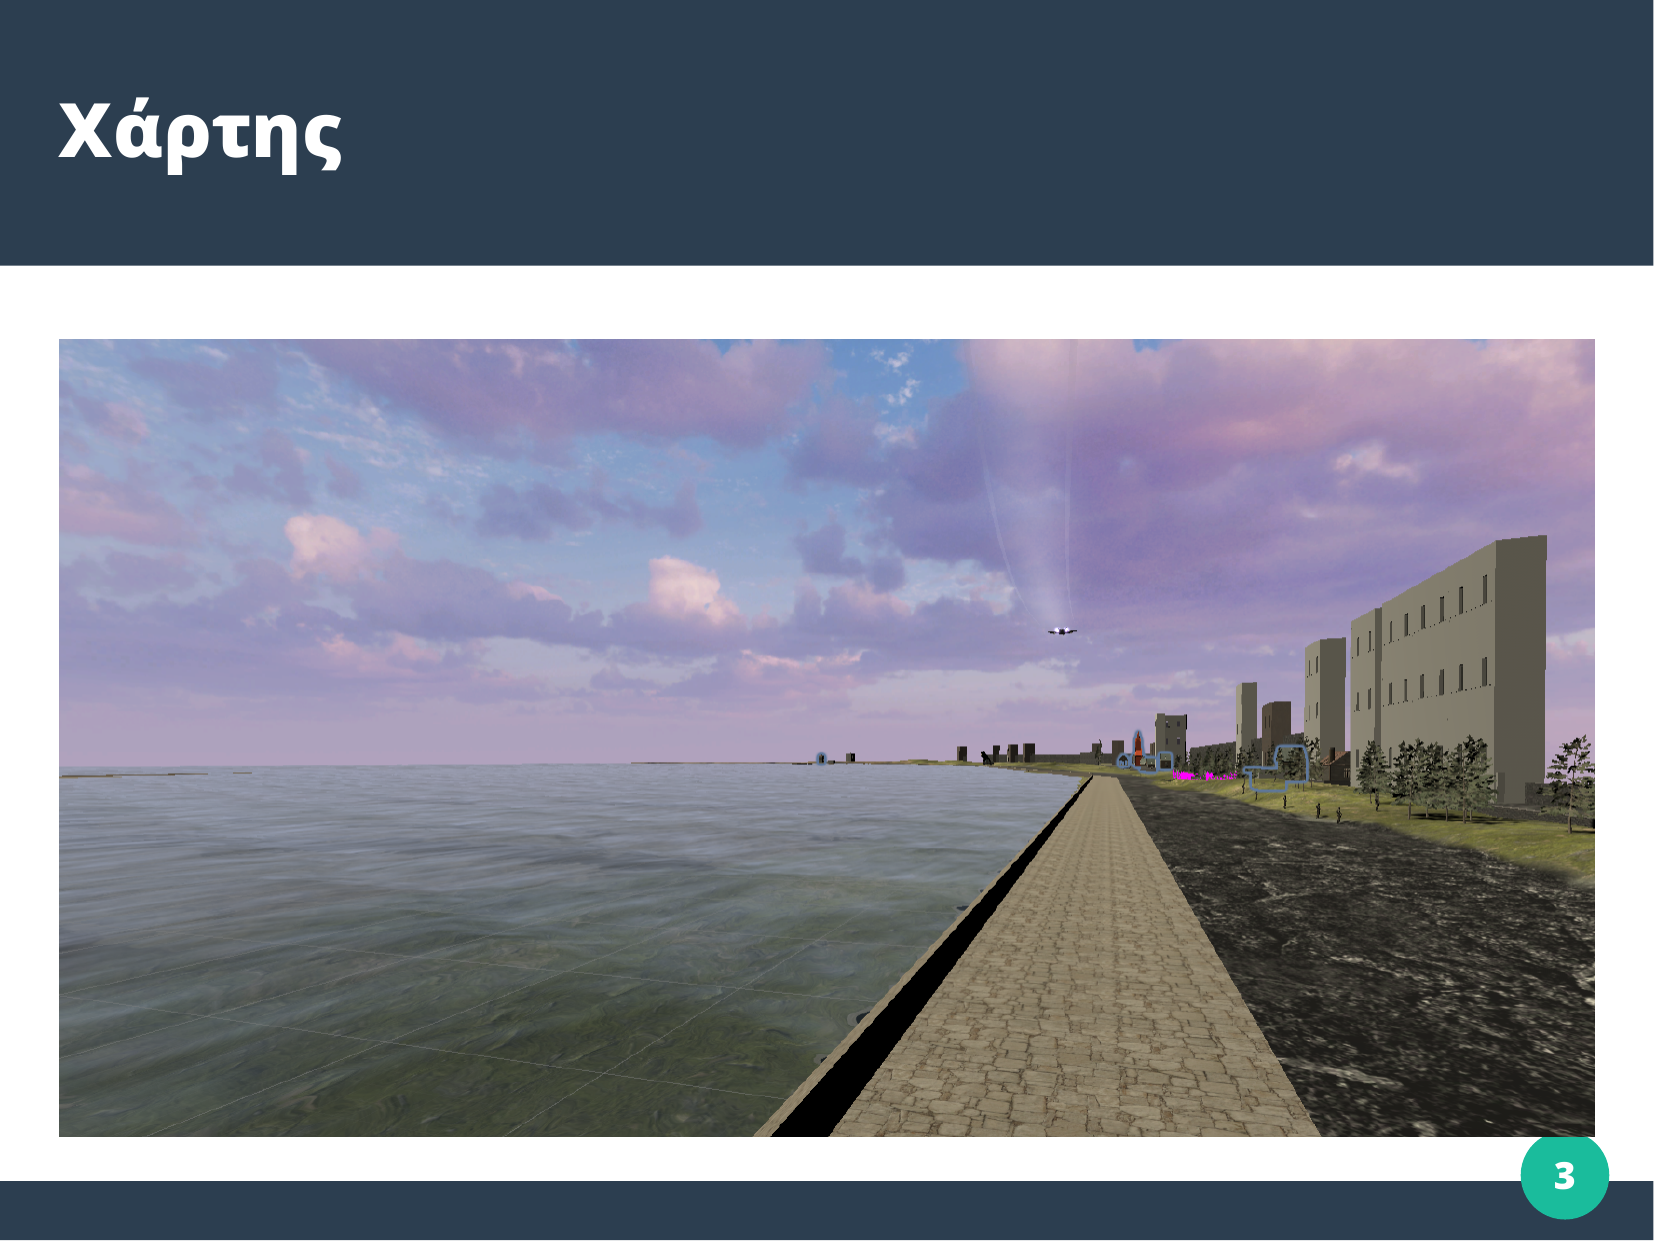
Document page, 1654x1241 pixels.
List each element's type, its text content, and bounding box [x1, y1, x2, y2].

picture [59, 339, 1595, 1137]
title Χάρτης [59, 49, 1595, 207]
